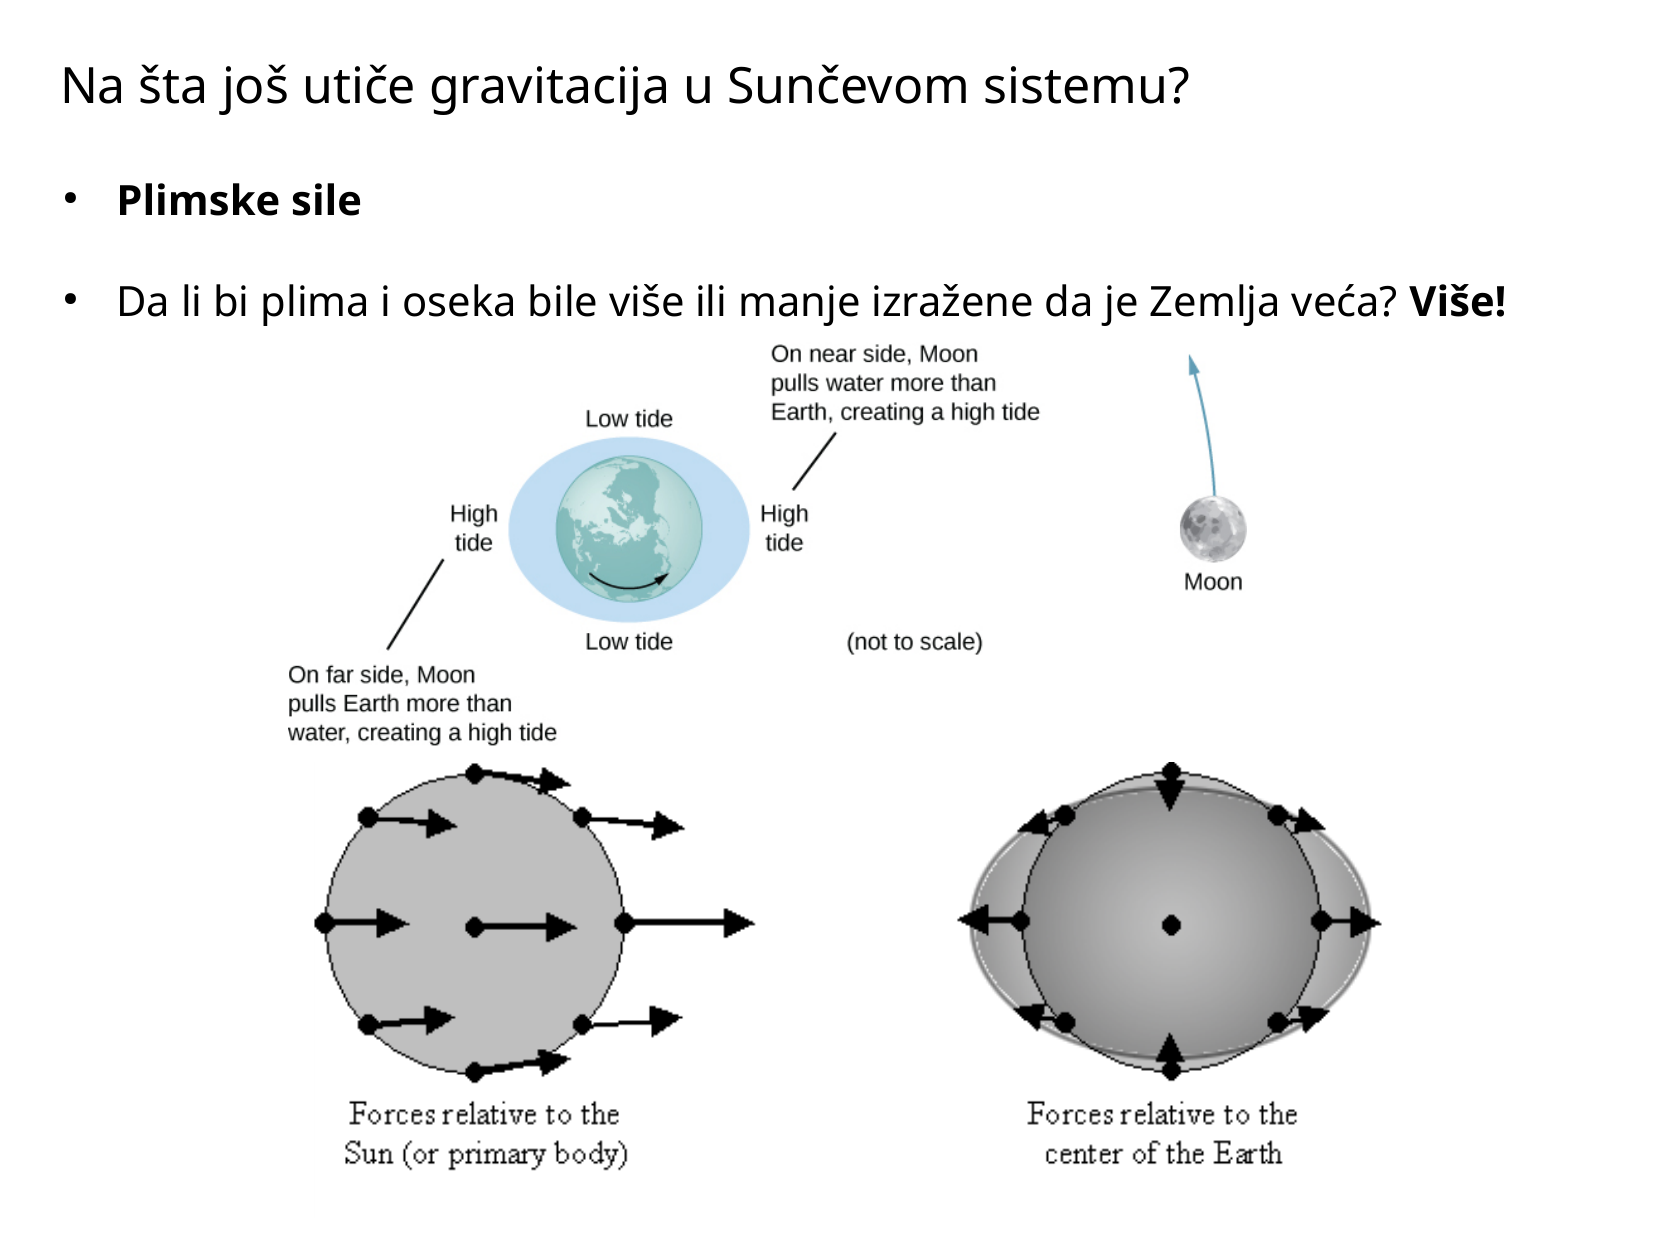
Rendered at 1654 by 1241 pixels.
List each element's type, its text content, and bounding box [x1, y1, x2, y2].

picture [313, 762, 1386, 1218]
picture [288, 342, 1247, 748]
title Na šta još utiče gravitacija u Sunčevom sistemu? [59, 17, 1648, 150]
list Plimske sile Da li bi plima i oseka bile više ili manje izražene da je Zemlja veća? Više! [45, 170, 1635, 1144]
